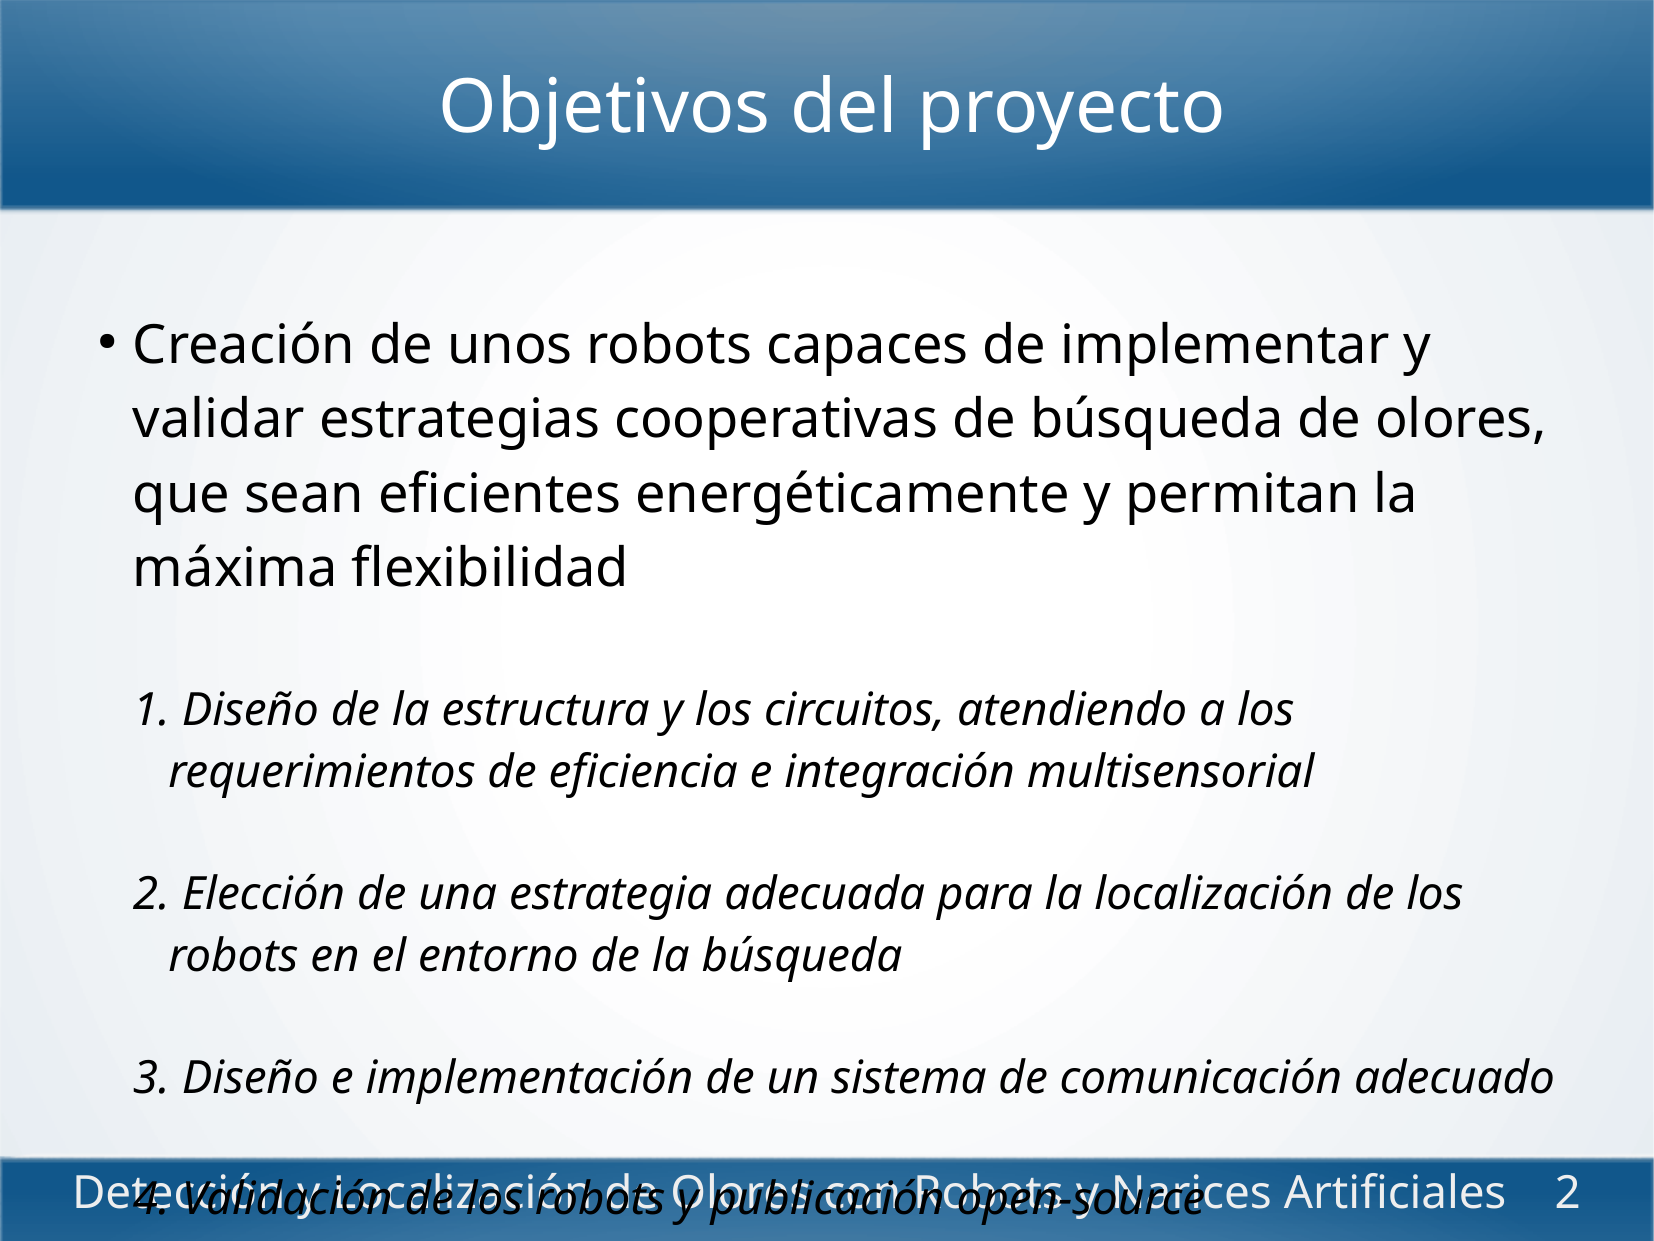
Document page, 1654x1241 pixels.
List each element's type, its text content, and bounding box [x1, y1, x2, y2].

title Objetivos del proyecto [30, 10, 1636, 196]
picture [0, 0, 1654, 1148]
text_box Creación de unos robots capaces de implementar y validar estrategias cooperativas de búsqueda de olores, que sean eficientes energéticamente y permitan la máxima flexibilidad Diseño de la estructura y los circuitos, atendiendo a los requerimientos de eficiencia e integración multisensorial Elección de una estrategia adecuada para la localización de los robots en el entorno de la búsqueda Diseño e implementación de un sistema de comunicación adecuado Validación de los robots y publicación open-source [82, 218, 1589, 1175]
text_box Detección y Localización de Olores con Robots y Narices Artificiales 2 [0, 1148, 1654, 1241]
